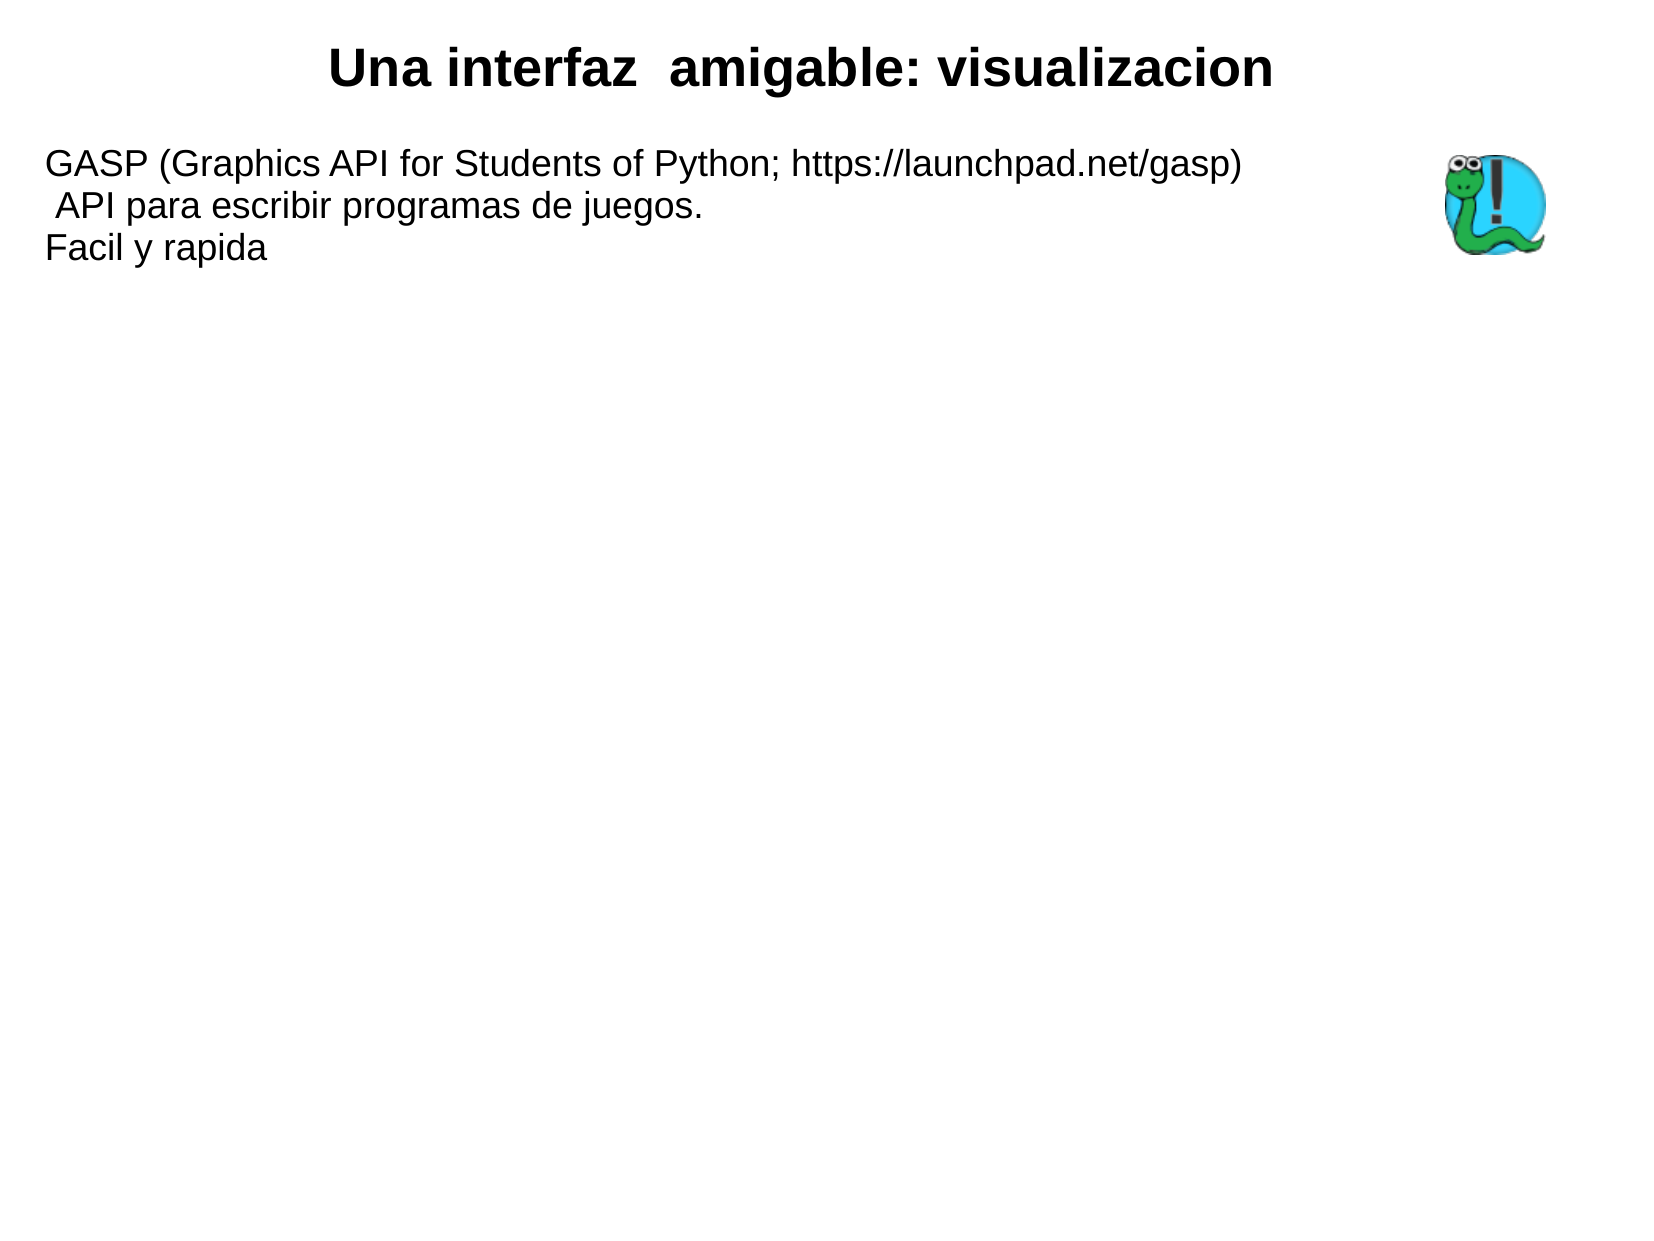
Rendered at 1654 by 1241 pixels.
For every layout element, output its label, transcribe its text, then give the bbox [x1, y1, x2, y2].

picture [1445, 155, 1546, 256]
text_box Una interfaz amigable: visualizacion [270, 30, 1336, 121]
text_box GASP (Graphics API for Students of Python; https://launchpad.net/gasp) API para escribir programas de juegos. Facil y rapida [30, 135, 1276, 276]
